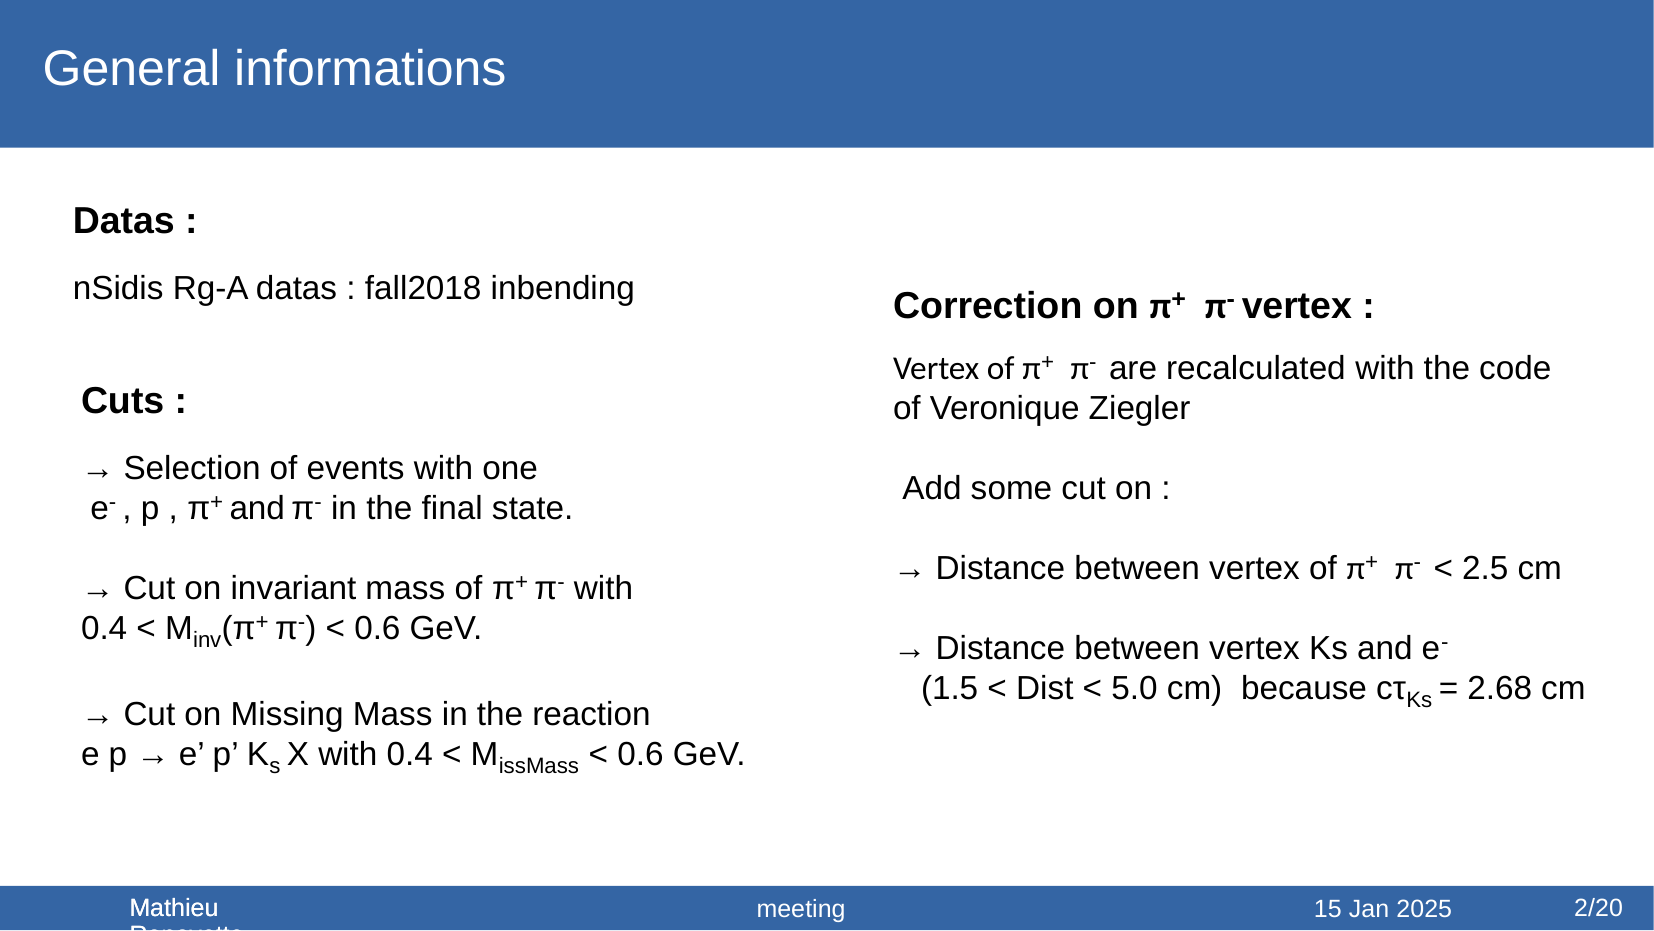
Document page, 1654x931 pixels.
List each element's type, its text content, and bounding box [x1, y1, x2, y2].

text_box [0, 0, 1654, 148]
text_box Mathieu Ronayette [114, 885, 355, 929]
text_box Correction on π+ π- vertex : Vertex of π+ π- are recalculated with the code of Veronique Ziegler Add some cut on : → Distance between vertex of π+ π- < 2.5 cm → Distance between vertex Ks and e- (1.5 < Dist < 5.0 cm) because cτKs = 2.68 cm [878, 274, 1607, 719]
text_box Cuts : → Selection of events with one e- , p , π+ and π- in the final state. → Cut on invariant mass of π+ π- with 0.4 < Minv(π+ π-) < 0.6 GeV. → Cut on Missing Mass in the reaction e p → e’ p’ Ks X with 0.4 < MissMass < 0.6 GeV. [66, 368, 926, 824]
text_box 2/20 [1559, 885, 1654, 930]
text_box [226, 885, 1654, 931]
text_box meeting [734, 887, 953, 931]
text_box 15 Jan 2025 [1299, 887, 1536, 931]
text_box General informations [27, 32, 886, 106]
text_box Datas : nSidis Rg-A datas : fall2018 inbending [57, 188, 886, 316]
text_box [0, 885, 131, 931]
